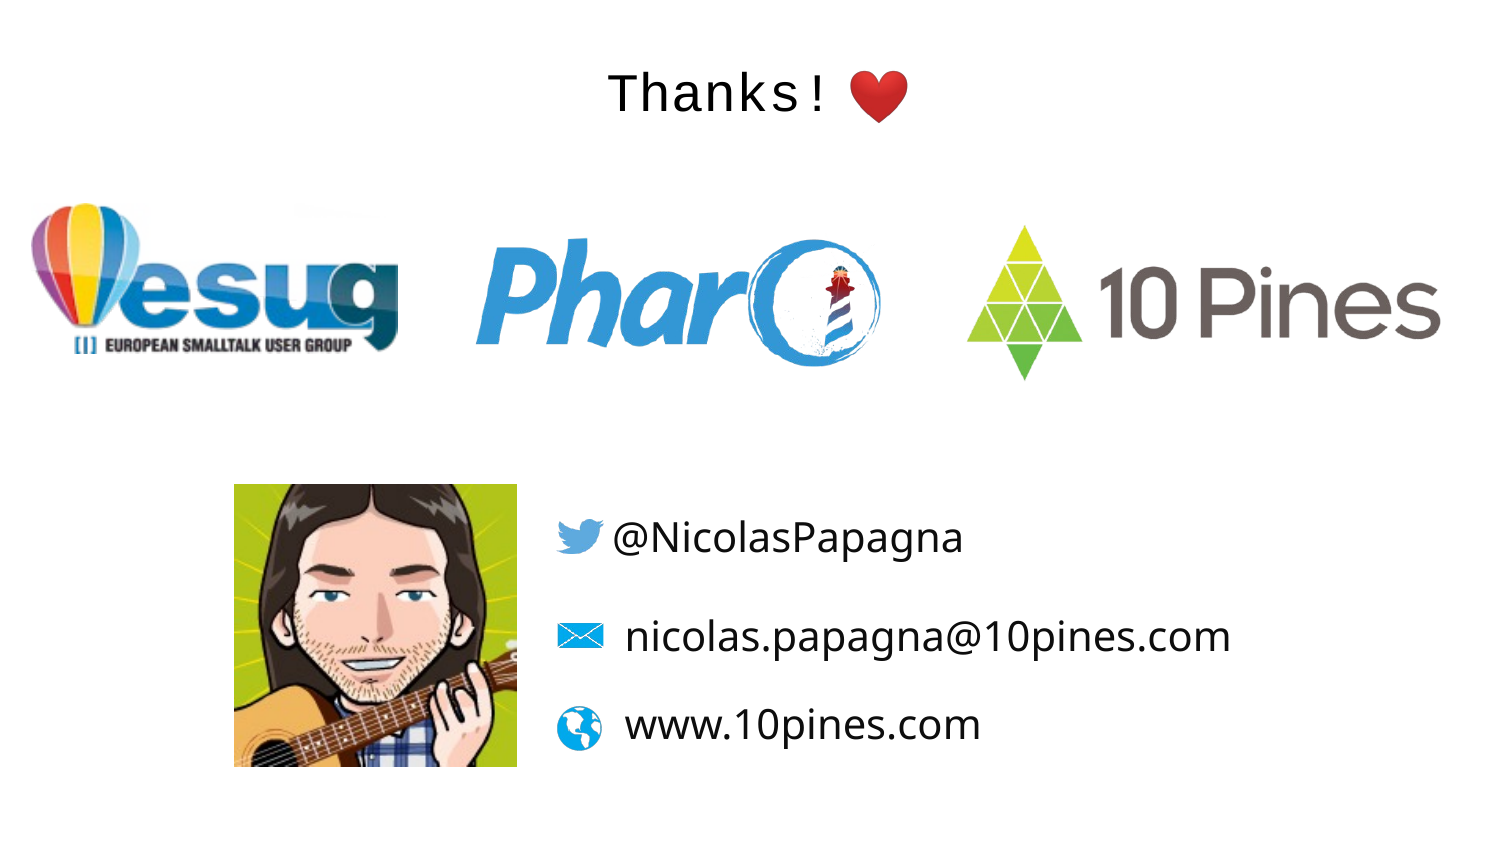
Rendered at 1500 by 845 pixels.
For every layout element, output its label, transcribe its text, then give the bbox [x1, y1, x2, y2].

picture [848, 66, 909, 127]
text_box www.10pines.com [609, 690, 1322, 756]
picture [556, 519, 604, 554]
picture [937, 191, 1469, 414]
picture [234, 484, 517, 767]
picture [556, 614, 604, 655]
picture [475, 233, 881, 367]
text_box @NicolasPapagna [597, 503, 1033, 569]
text_box Thanks! [591, 58, 849, 136]
text_box nicolas.papagna@10pines.com [609, 602, 1322, 667]
picture [31, 203, 398, 354]
picture [556, 705, 602, 751]
